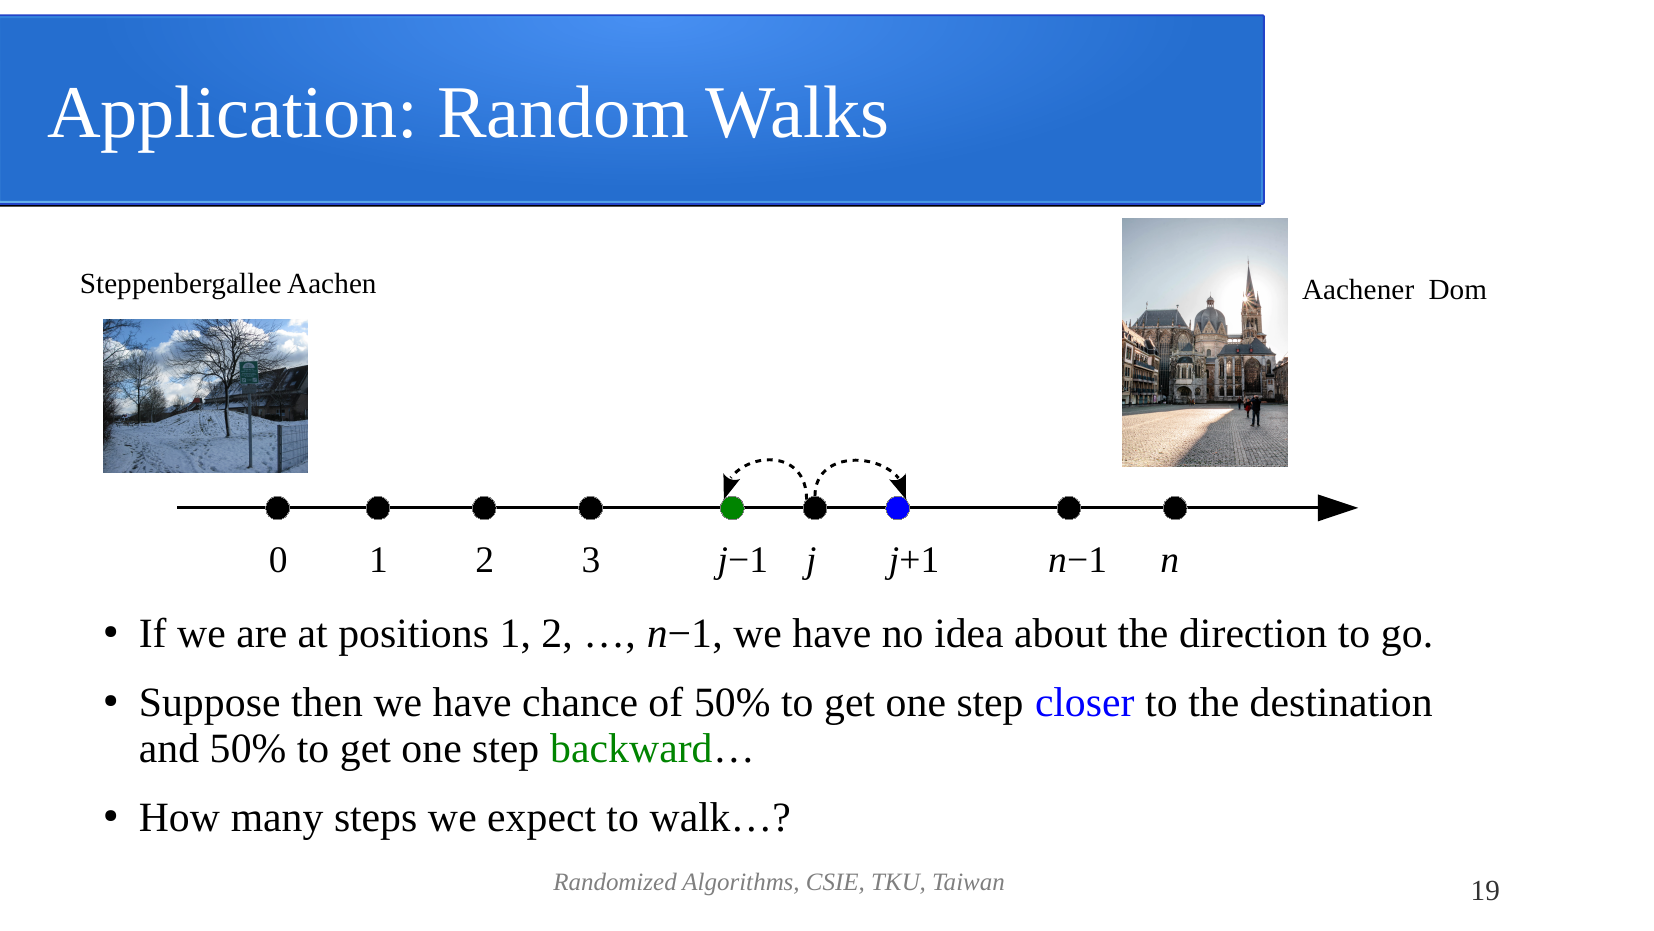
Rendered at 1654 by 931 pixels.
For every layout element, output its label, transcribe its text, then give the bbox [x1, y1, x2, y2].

text_box 0 [253, 531, 325, 589]
picture [1122, 218, 1288, 467]
title Application: Random Walks [47, 35, 1199, 189]
text_box j−1 [702, 531, 810, 591]
text_box [366, 496, 390, 520]
text_box n [1145, 531, 1217, 603]
text_box n−1 [1033, 531, 1134, 588]
text_box [720, 496, 745, 520]
picture [103, 319, 308, 473]
text_box j [810, 531, 863, 589]
text_box [578, 496, 603, 520]
text_box Steppenbergallee Aachen [64, 259, 396, 317]
text_box 2 [460, 531, 532, 589]
text_box Aachener Dom [1287, 265, 1512, 313]
text_box j+1 [874, 531, 981, 591]
text_box [885, 496, 910, 520]
text_box [265, 496, 290, 520]
text_box [472, 496, 497, 520]
text_box 1 [354, 531, 426, 589]
text_box 3 [566, 531, 638, 589]
text_box [803, 496, 827, 520]
text_box [1057, 496, 1081, 520]
text_box [1163, 496, 1188, 520]
text_box If we are at positions 1, 2, …, n−1, we have no idea about the direction to go. Suppose then we have chance of 50% to get one step closer to the destination and 50% to get one step backward… How many steps we expect to walk…? [88, 602, 1465, 863]
